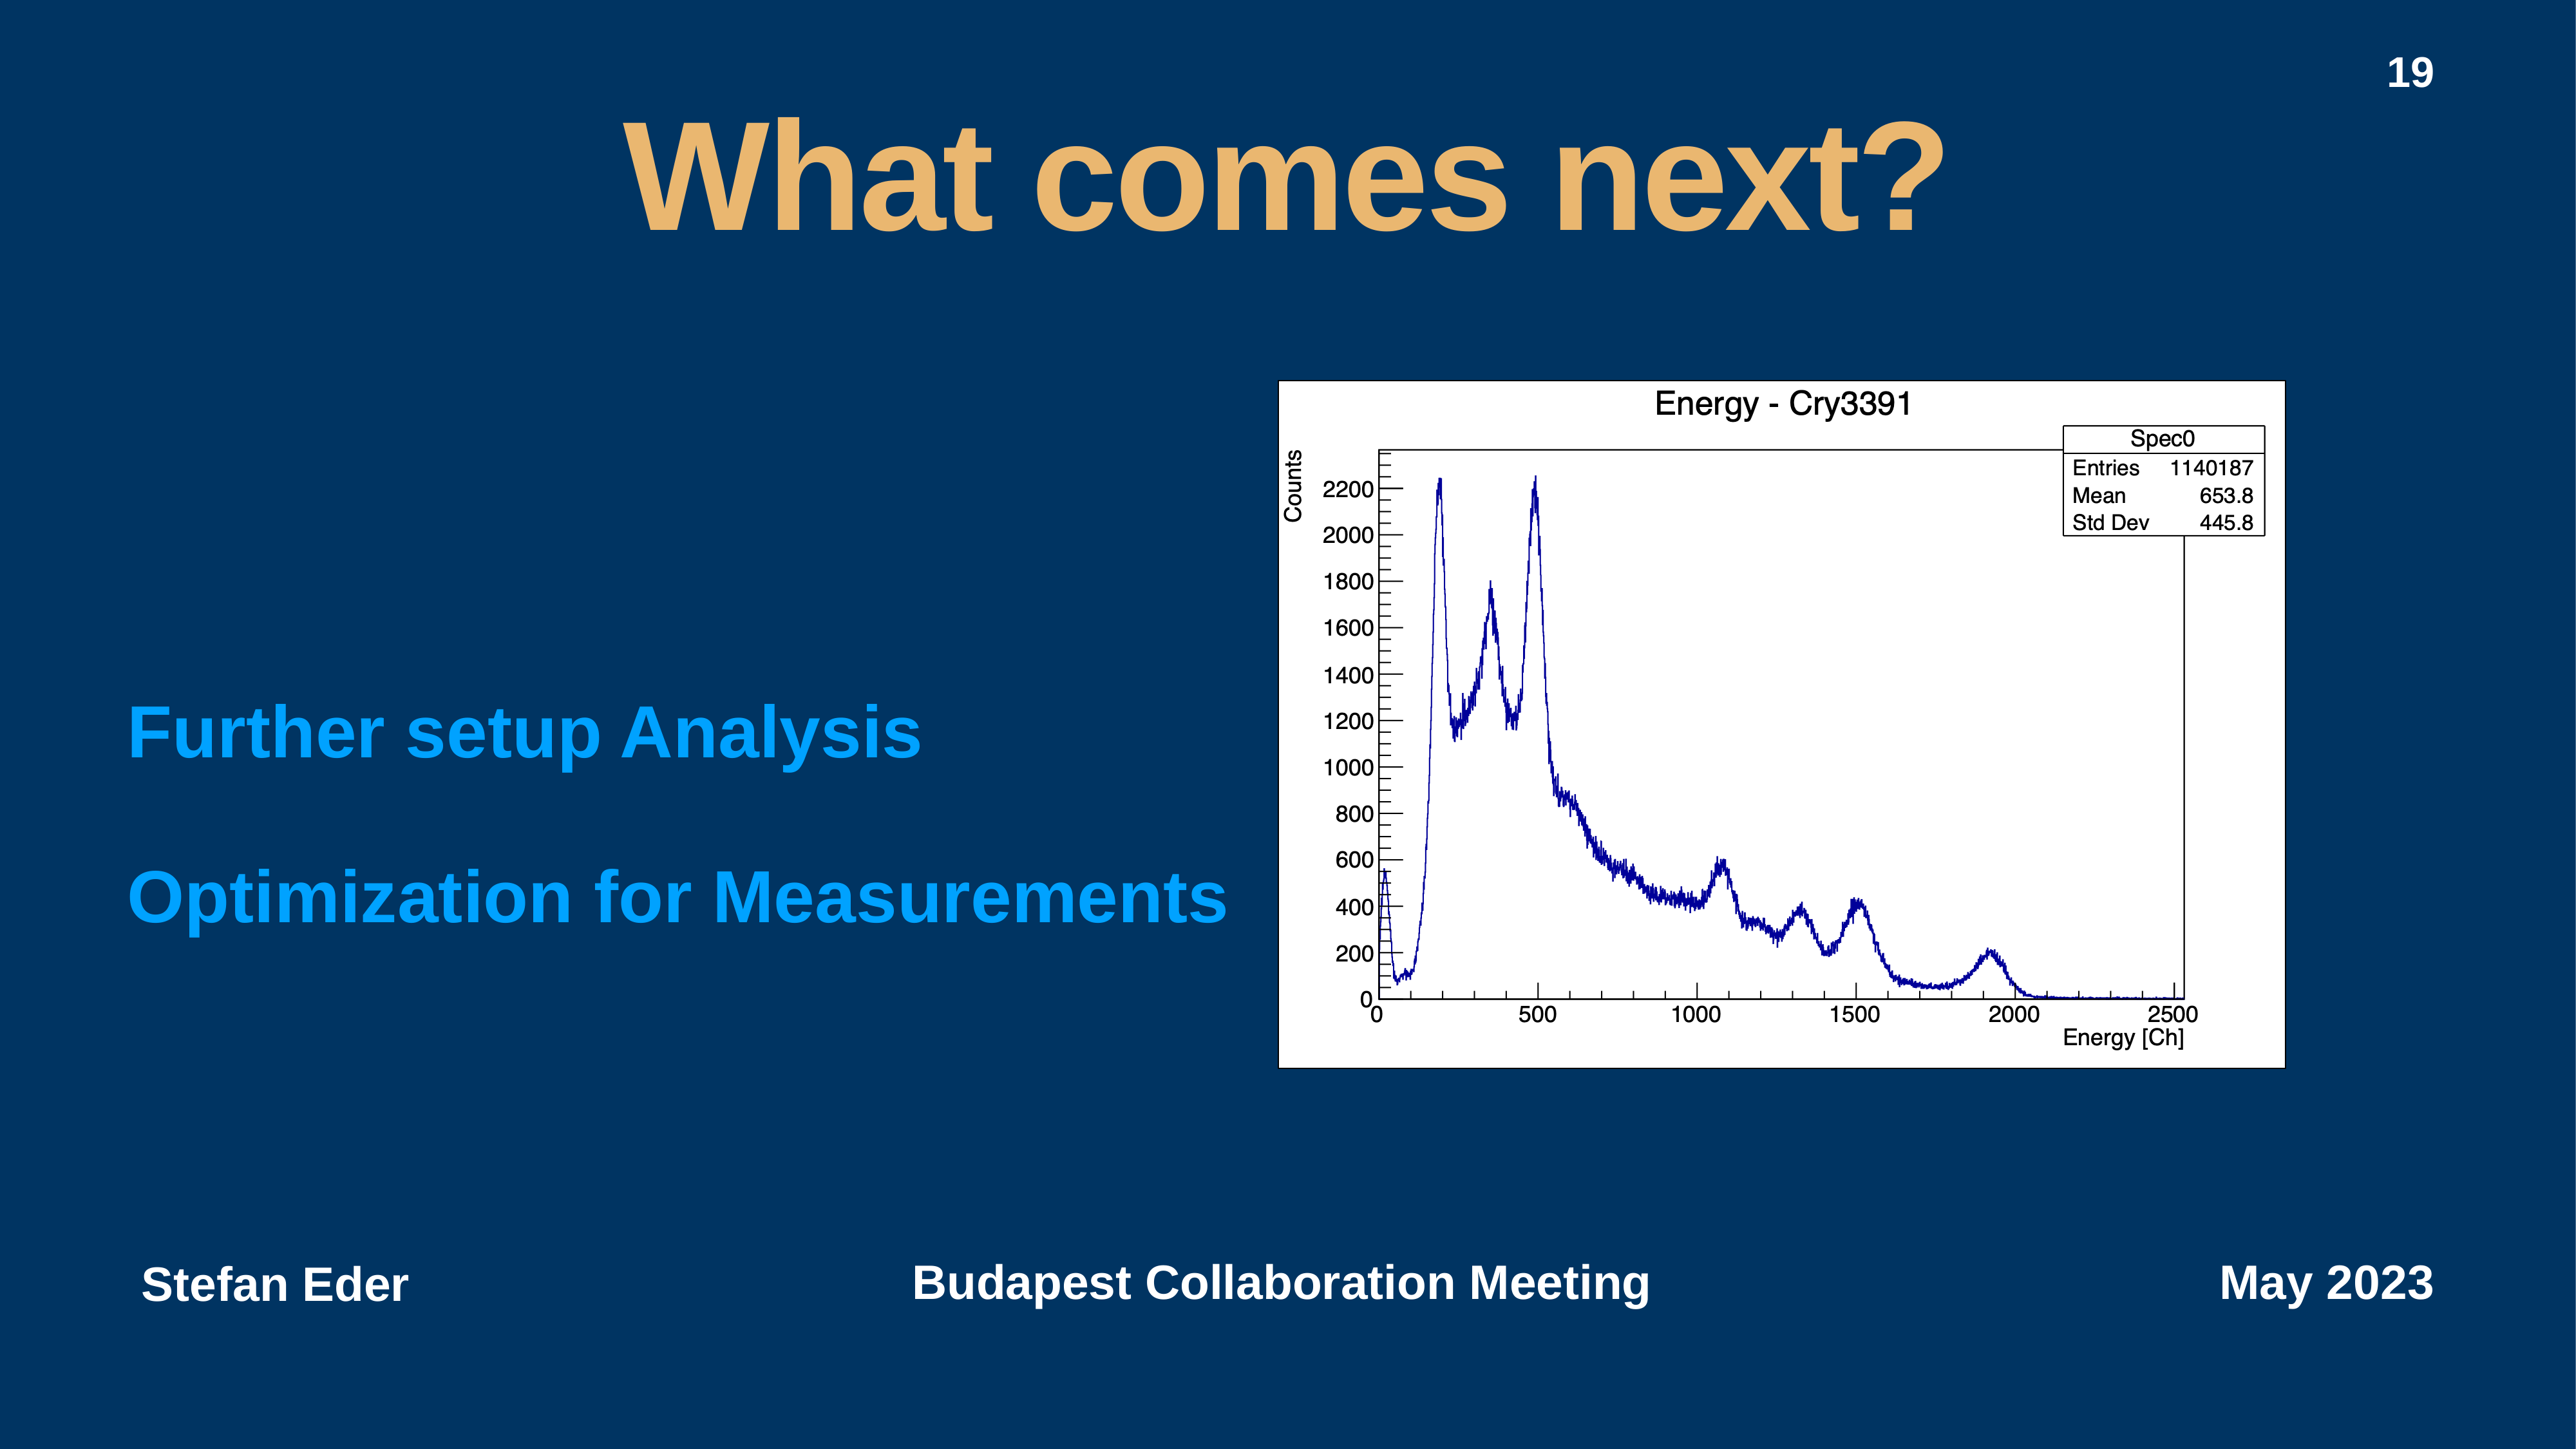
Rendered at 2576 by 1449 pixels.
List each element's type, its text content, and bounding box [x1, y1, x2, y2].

text_box May 2023 [2190, 1250, 2439, 1318]
text_box Stefan Eder [137, 1250, 452, 1318]
subtitle Further setup Analysis Optimization for Measurements [127, 364, 2448, 1183]
title What comes next? [127, 80, 2448, 297]
picture [1278, 381, 2285, 1068]
text_box 19 [2190, 43, 2439, 111]
text_box Budapest Collaboration Meeting [720, 1250, 1858, 1318]
